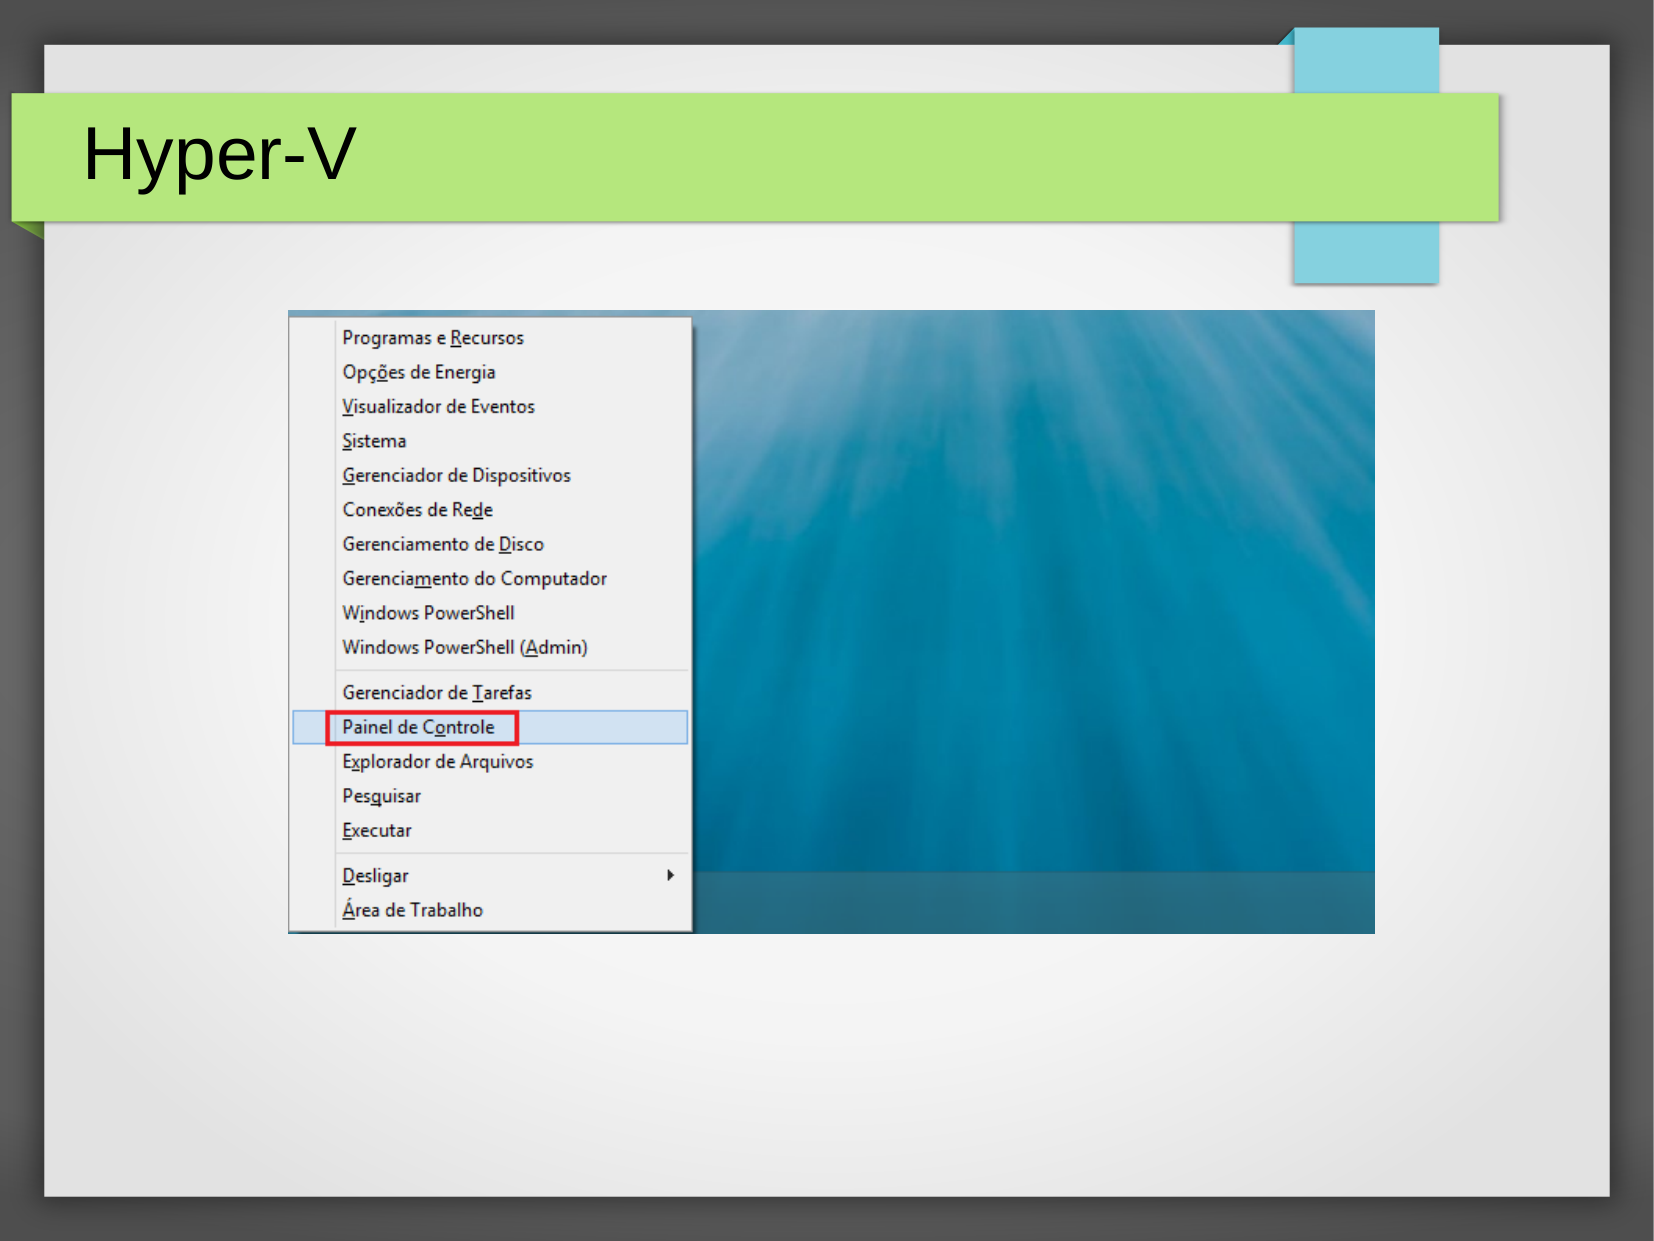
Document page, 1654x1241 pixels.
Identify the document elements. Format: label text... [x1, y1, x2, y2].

picture [0, 0, 1654, 1241]
title Hyper-V [82, 94, 1264, 213]
